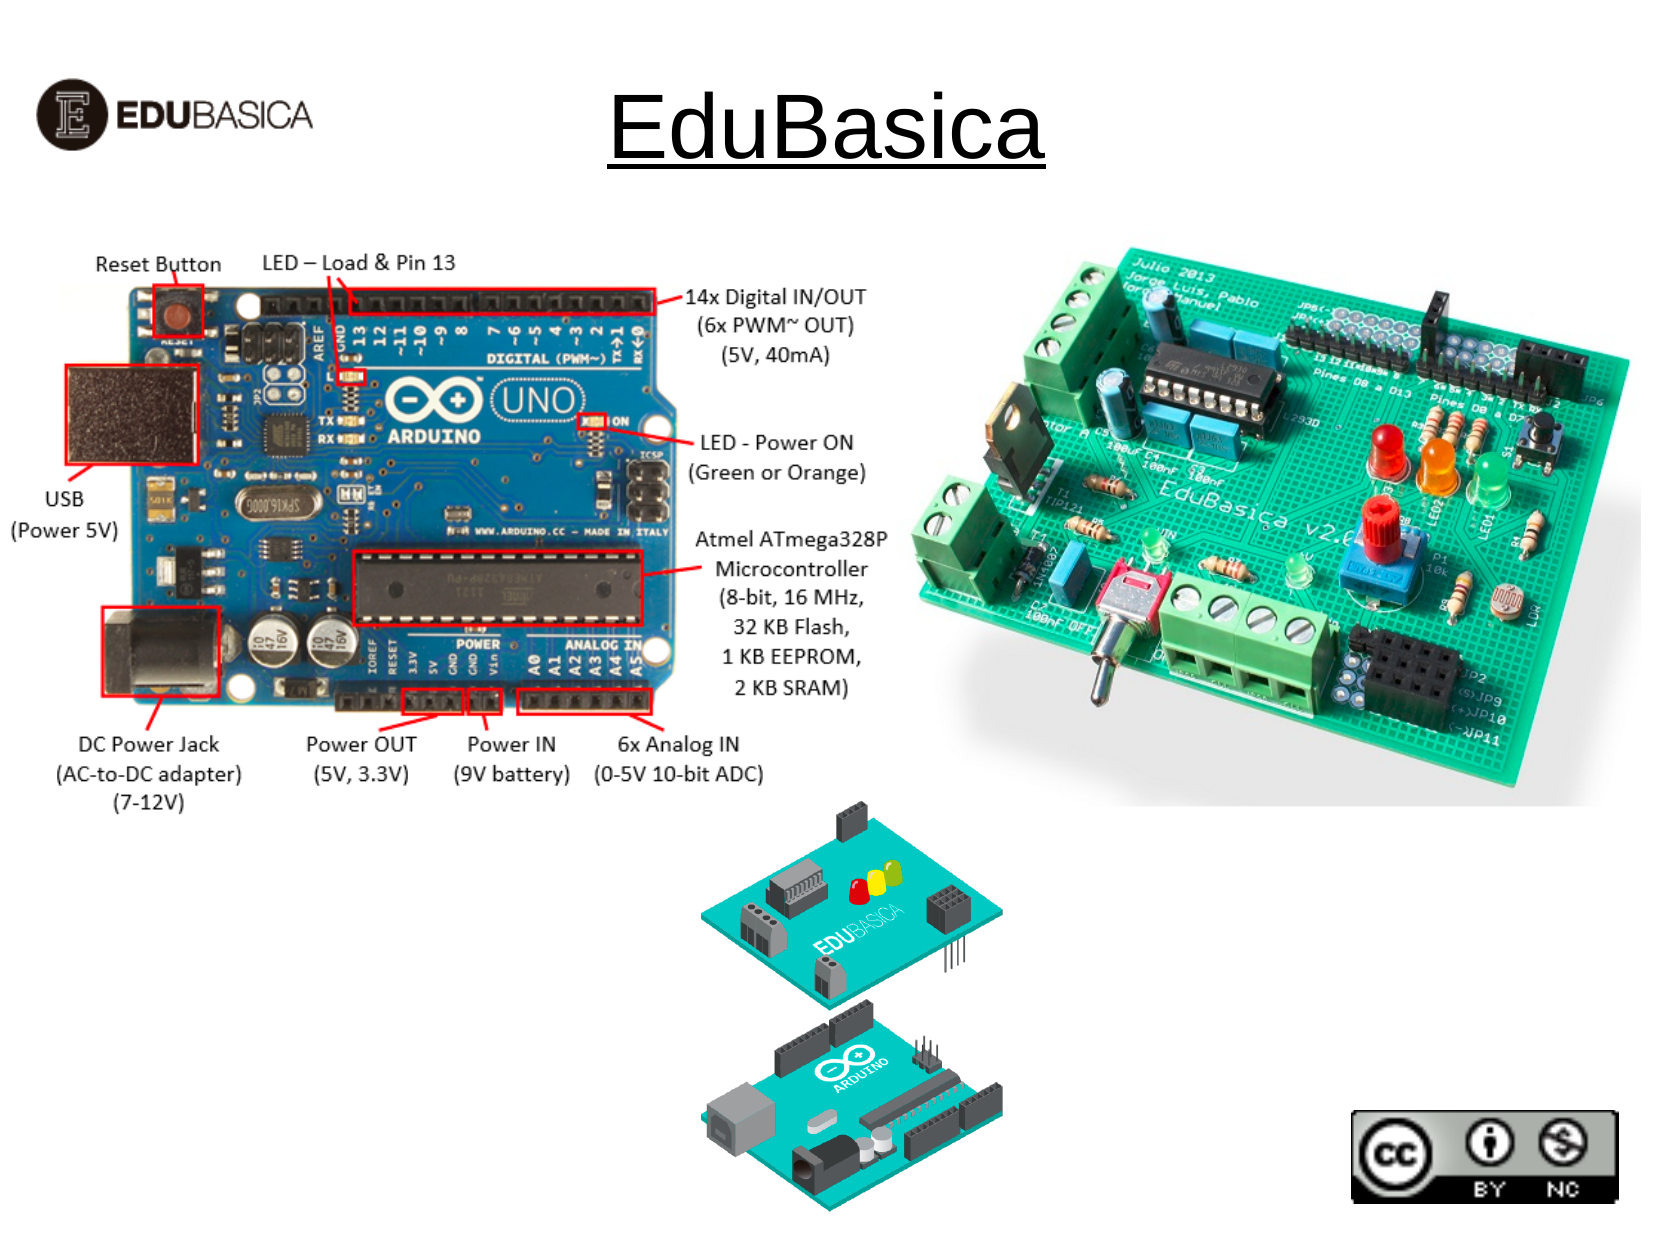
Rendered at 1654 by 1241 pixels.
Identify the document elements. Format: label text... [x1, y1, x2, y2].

title EduBasica [82, 23, 1571, 231]
picture [1351, 1110, 1619, 1204]
picture [7, 231, 1641, 1222]
picture [35, 77, 316, 154]
